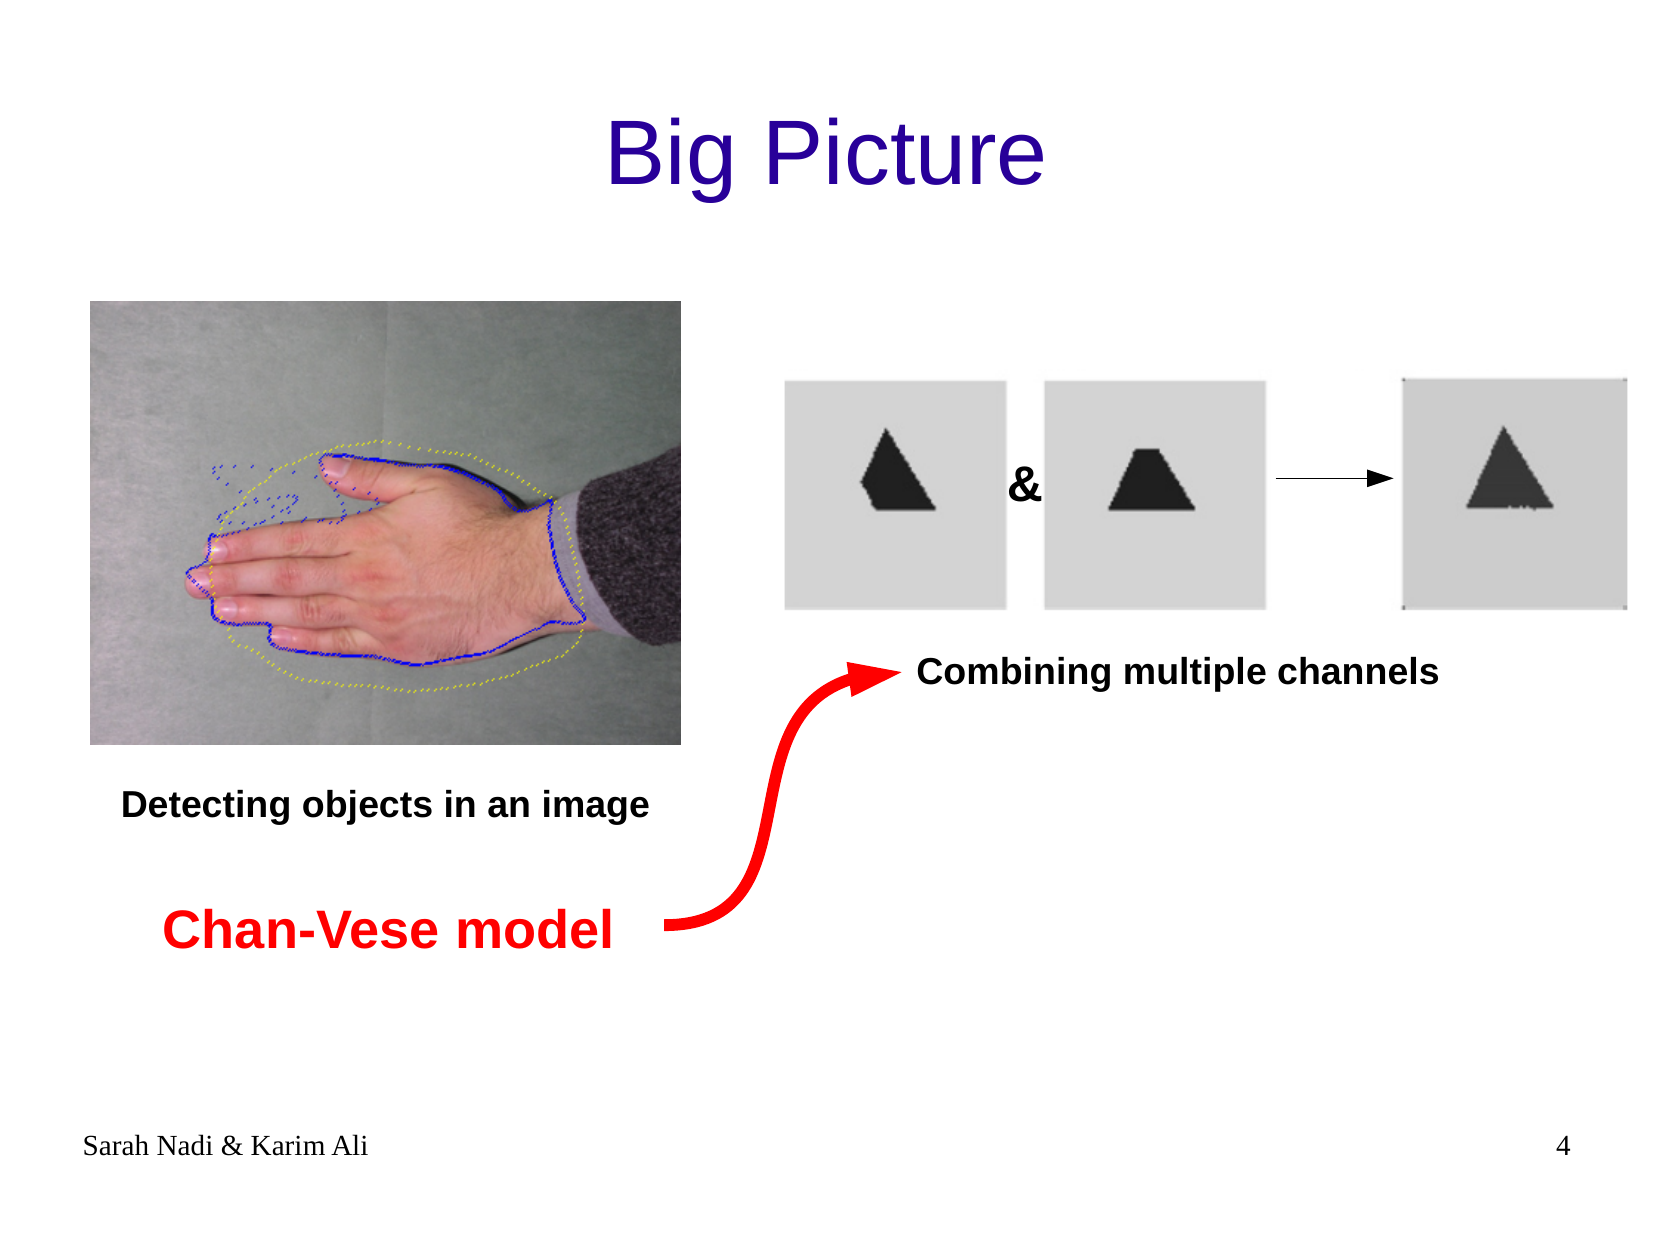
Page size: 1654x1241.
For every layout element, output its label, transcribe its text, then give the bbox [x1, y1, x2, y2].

text_box & [992, 449, 1058, 520]
text_box Detecting objects in an image [106, 775, 666, 833]
text_box Combining multiple channels [901, 643, 1456, 701]
title Big Picture [82, 49, 1571, 257]
picture [90, 301, 681, 745]
picture [767, 369, 1644, 621]
text_box Chan-Vese model [147, 891, 631, 968]
